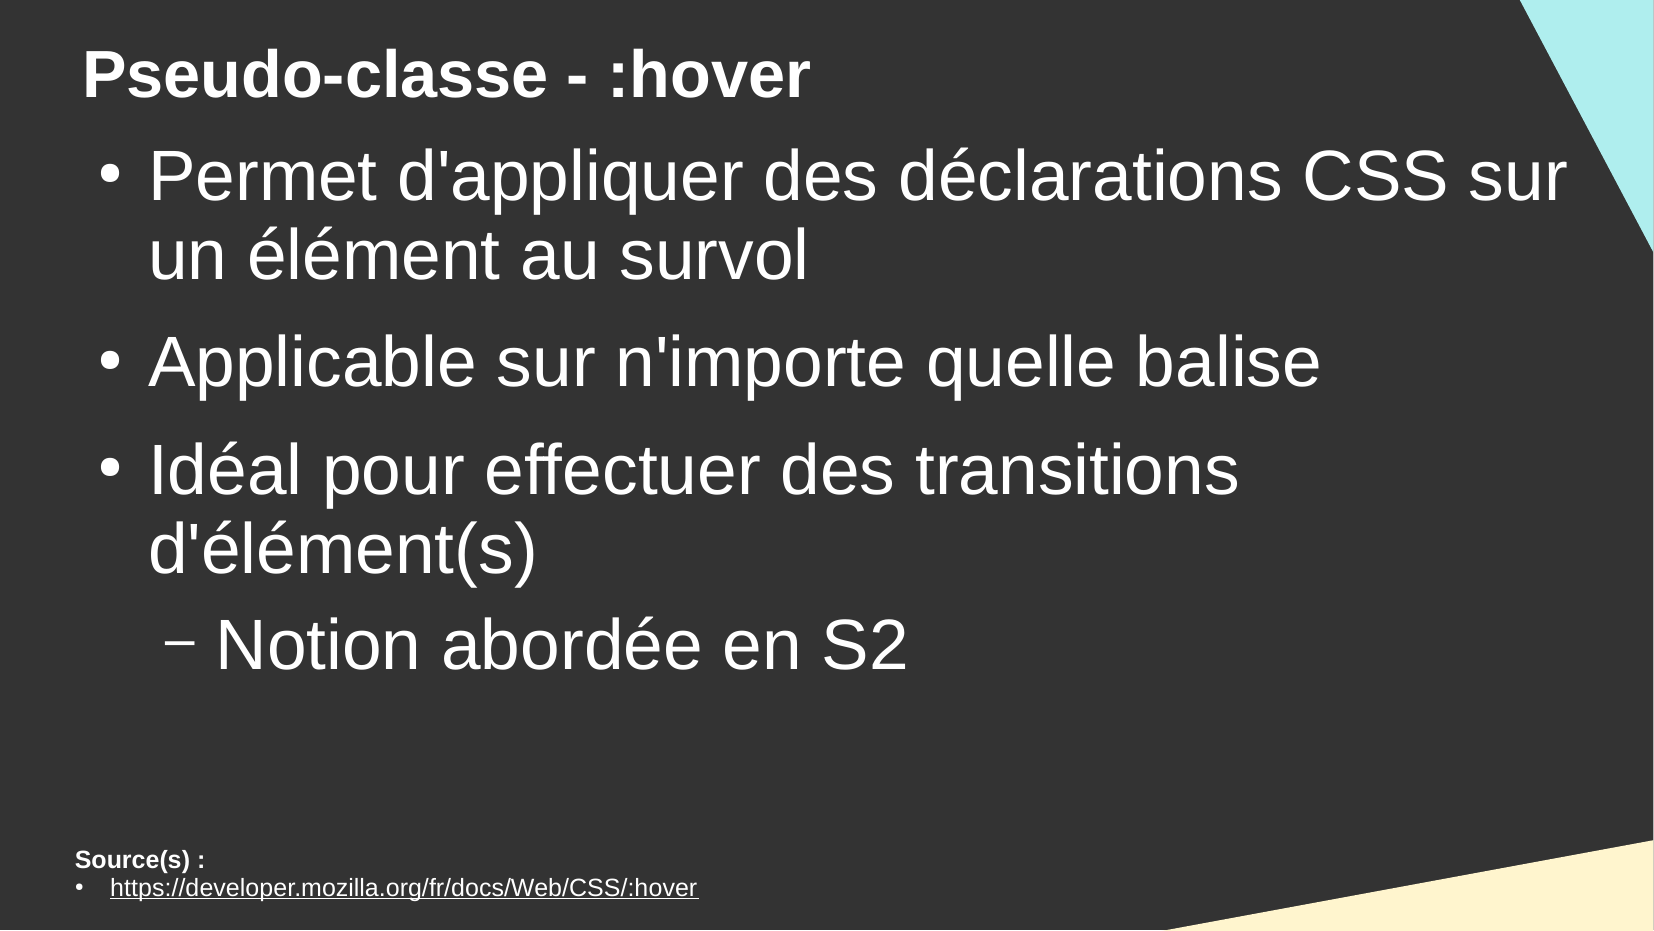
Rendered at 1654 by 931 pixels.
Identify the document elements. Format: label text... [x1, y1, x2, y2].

title Pseudo-classe - :hover [82, 37, 1571, 114]
text_box Source(s) : https://developer.mozilla.org/fr/docs/Web/CSS/:hover [60, 838, 1546, 931]
list Permet d'appliquer des déclarations CSS sur un élément au survol Applicable sur n'importe quelle balise Idéal pour effectuer des transitions d'élément(s) Notion abordée en S2 [80, 135, 1605, 691]
text_box [1546, 840, 1654, 931]
text_box [1519, 0, 1654, 254]
